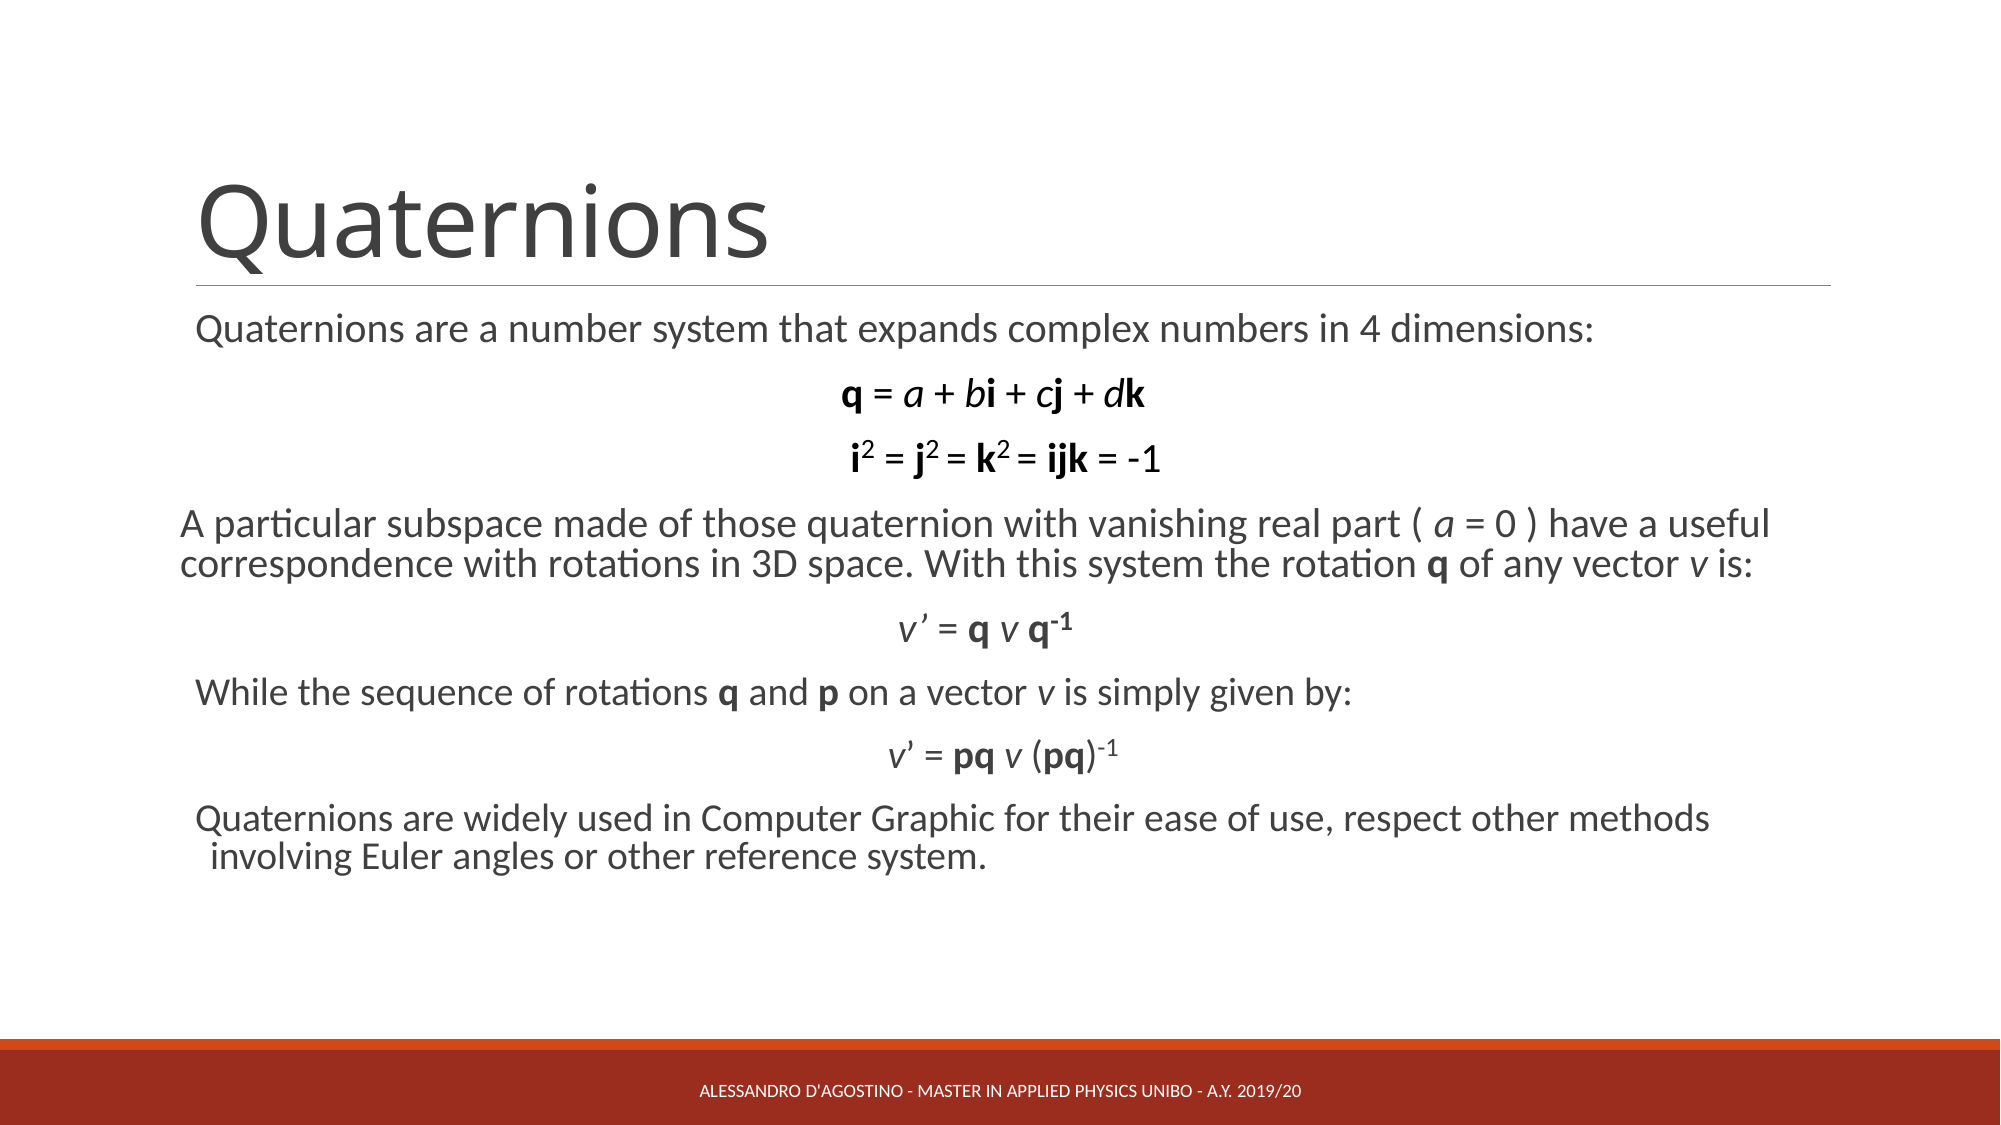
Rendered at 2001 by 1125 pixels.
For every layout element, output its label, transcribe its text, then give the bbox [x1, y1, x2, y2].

list Quaternions are a number system that expands complex numbers in 4 dimensions: q = a + bi + cj + dk i2 = j2 = k2 = ijk = -1 A particular subspace made of those quaternion with vanishing real part ( a = 0 ) have a useful correspondence with rotations in 3D space. With this system the rotation q of any vector v is: v’ = q v q-1 While the sequence of rotations q and p on a vector v is simply given by: v’ = pq v (pq)-1 Quaternions are widely used in Computer Graphic for their ease of use, respect other methods involving Euler angles or other reference system. [180, 302, 1831, 963]
text_box Alessandro d'Agostino - Master in Applied Physics UniBo - a.y. 2019/20 [604, 1059, 1396, 1120]
title Quaternions [180, 47, 1831, 286]
